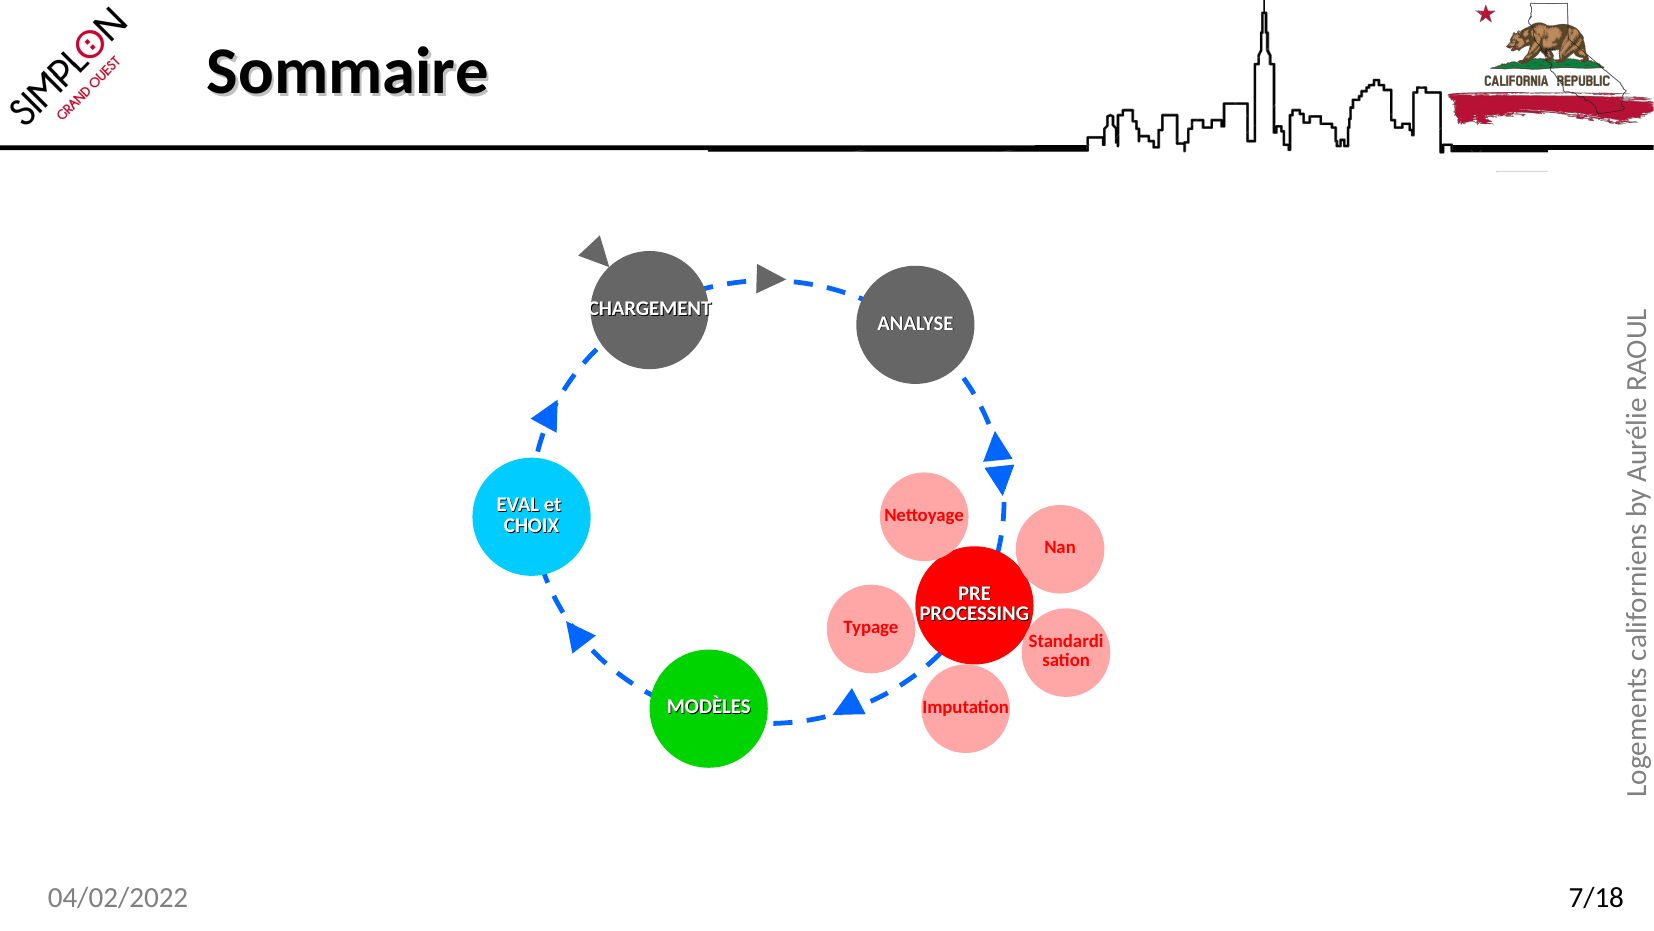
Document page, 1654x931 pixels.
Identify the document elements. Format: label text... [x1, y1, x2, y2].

text_box Standardi sation [1021, 608, 1111, 697]
text_box Typage [826, 584, 916, 674]
text_box Nettoyage [879, 472, 969, 562]
text_box EVAL et CHOIX [472, 457, 591, 576]
text_box Nan [1015, 504, 1105, 594]
text_box MODÈLES [649, 649, 768, 768]
text_box Imputation [921, 664, 1010, 754]
text_box CHARGEMENT [590, 250, 709, 370]
text_box [578, 235, 610, 268]
text_box [530, 263, 1015, 724]
picture [708, 0, 1654, 172]
picture [2, 2, 147, 145]
title Sommaire [206, 24, 1447, 129]
text_box ANALYSE [856, 265, 975, 384]
text_box PRE PROCESSING [915, 546, 1034, 665]
